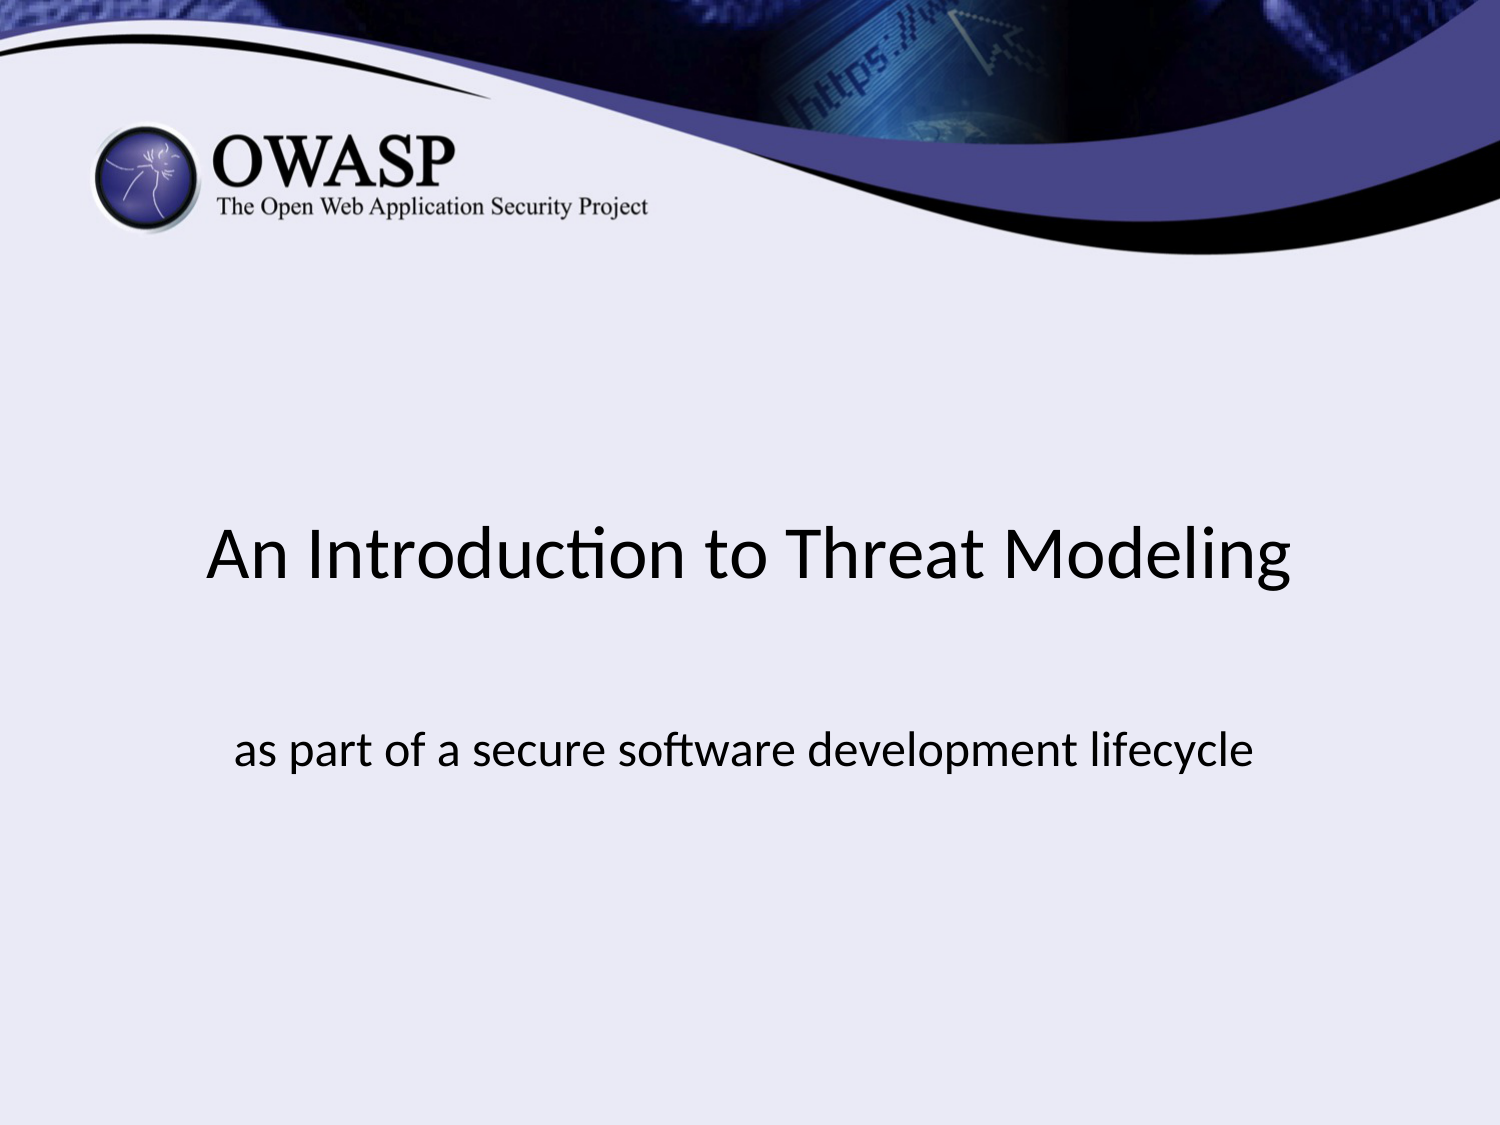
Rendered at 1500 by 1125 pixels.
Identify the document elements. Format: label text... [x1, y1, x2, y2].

picture [0, 0, 1500, 1125]
subtitle An Introduction to Threat Modeling as part of a secure software development lifecycle [75, 262, 1426, 1018]
